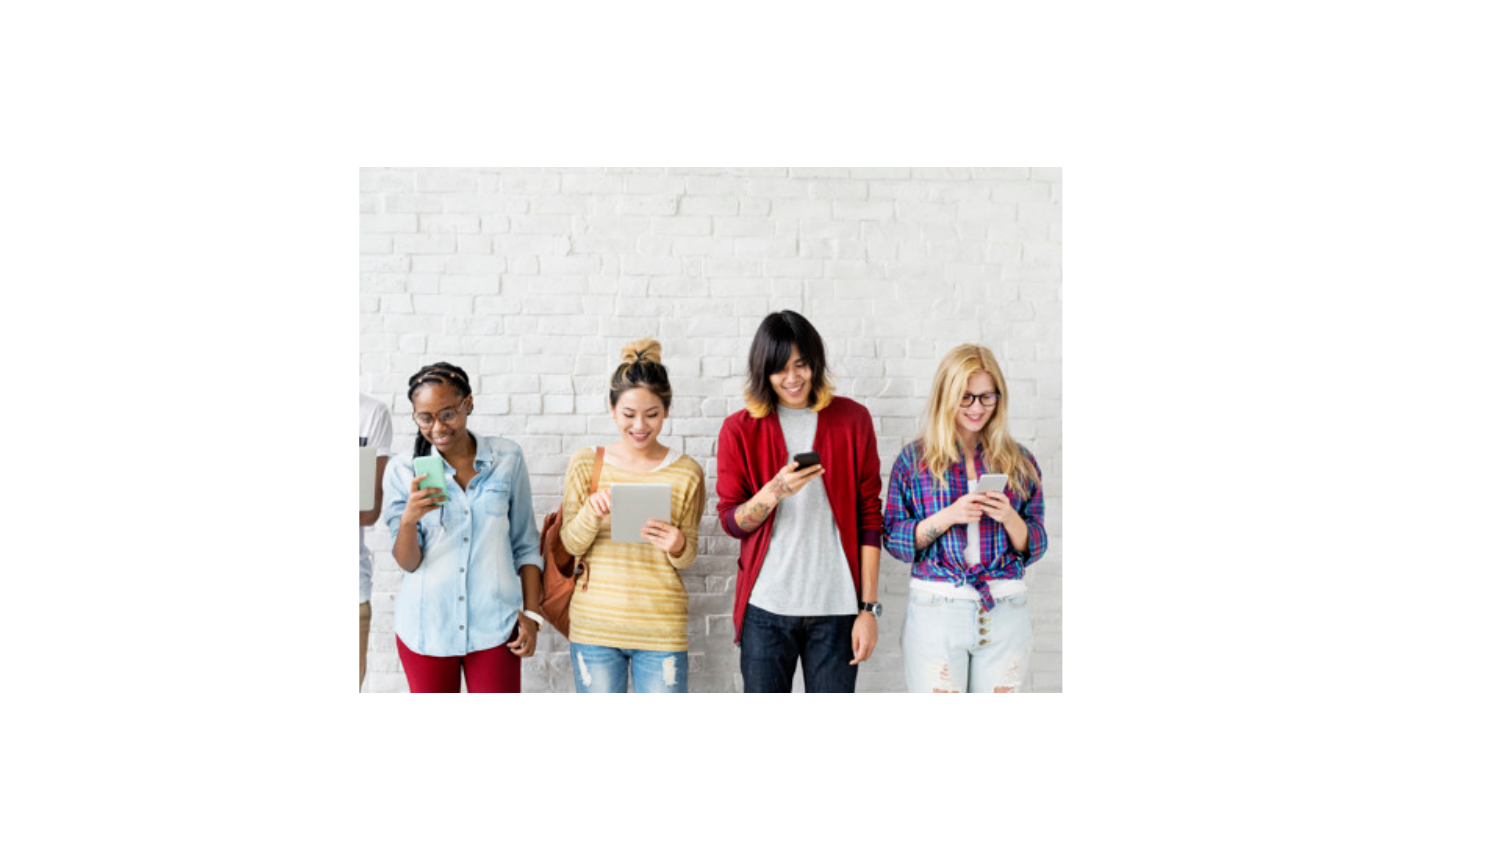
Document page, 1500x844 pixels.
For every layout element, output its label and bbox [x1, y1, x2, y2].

picture [359, 167, 1063, 693]
